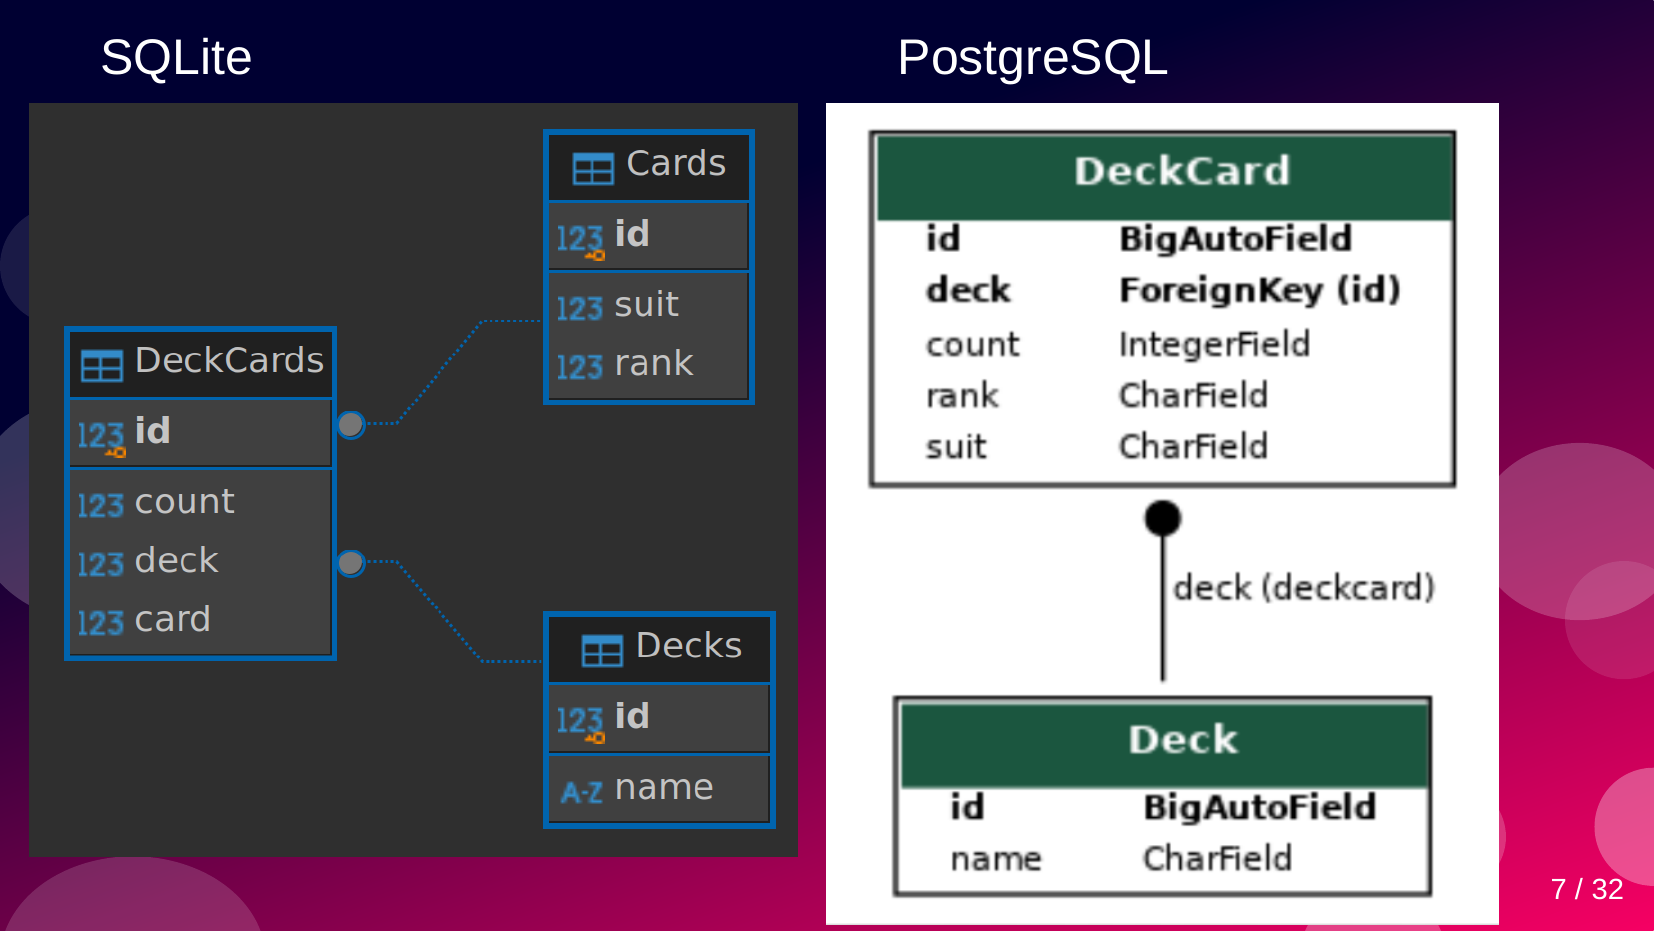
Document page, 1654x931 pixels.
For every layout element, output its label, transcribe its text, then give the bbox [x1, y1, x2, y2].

picture [826, 103, 1499, 925]
picture [29, 103, 798, 857]
list SQLite [29, 29, 502, 89]
list PostgreSQL [826, 29, 1300, 89]
